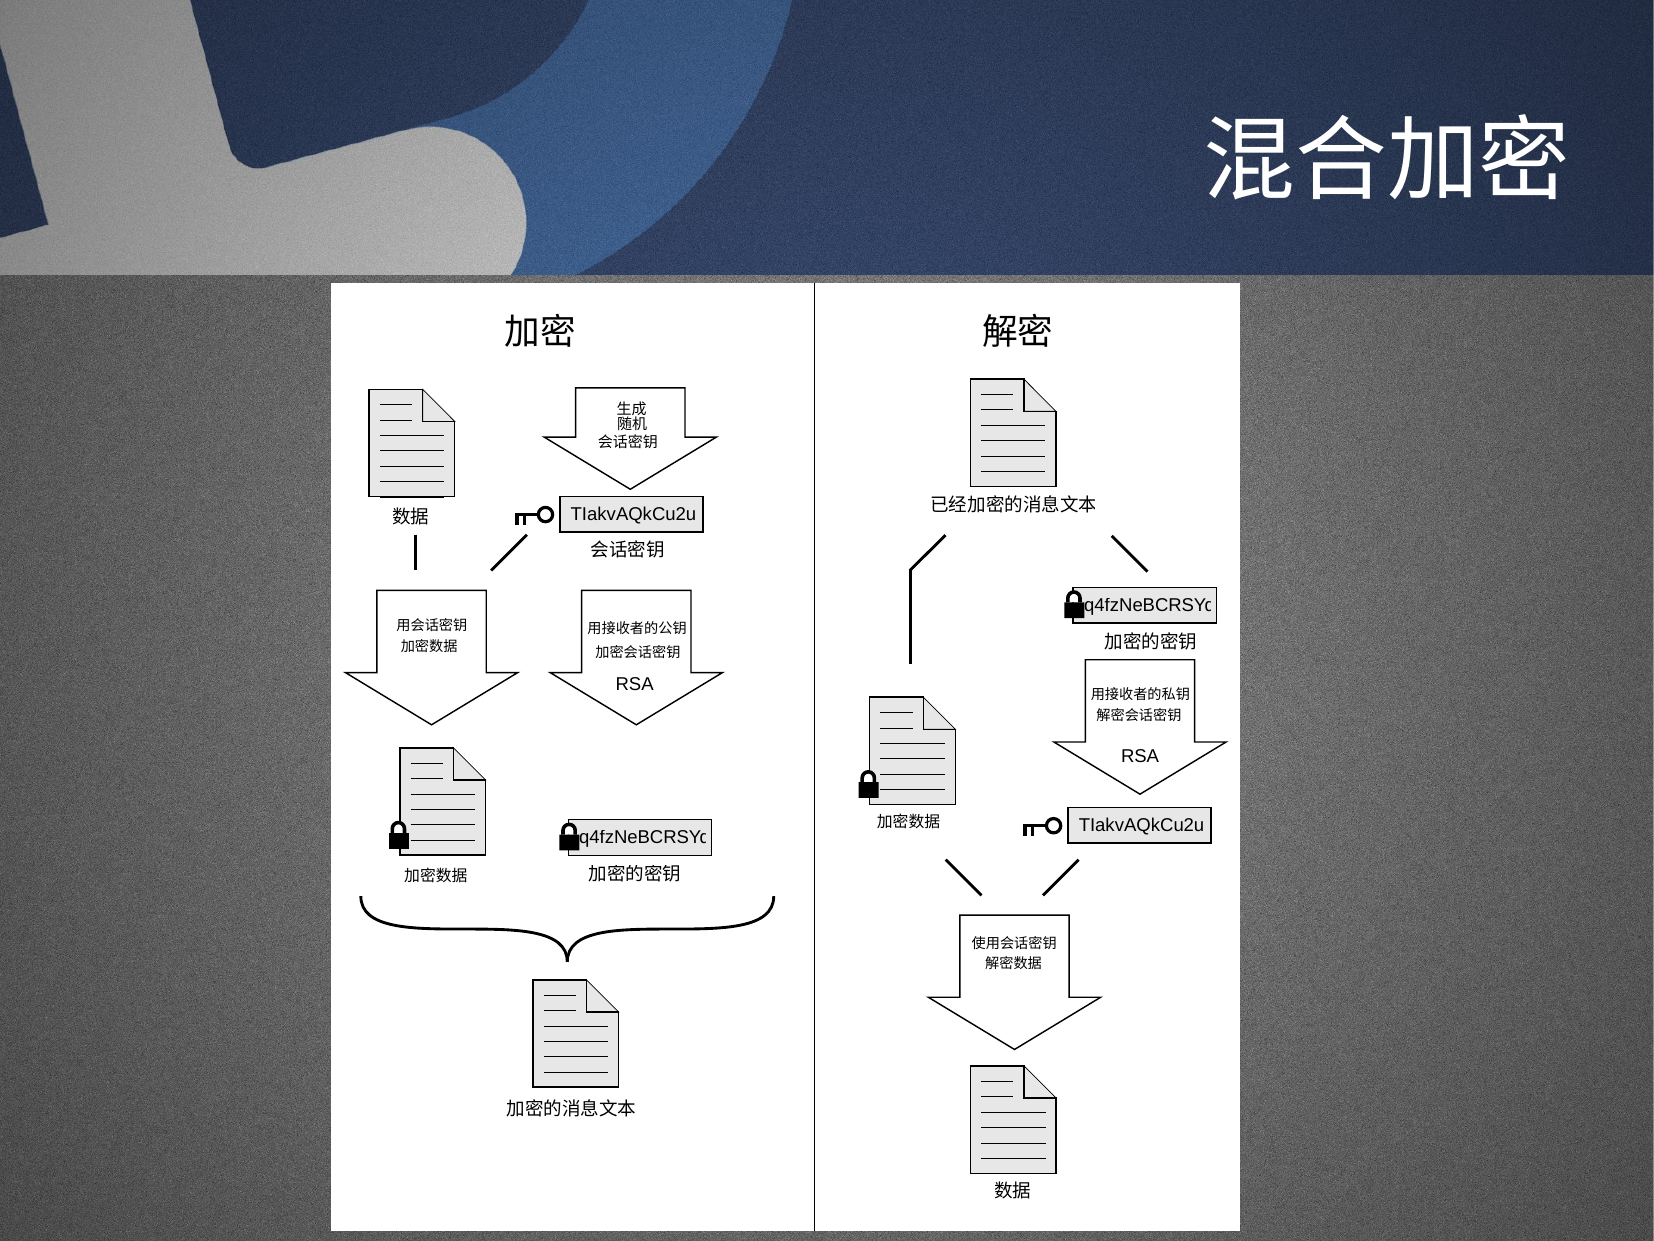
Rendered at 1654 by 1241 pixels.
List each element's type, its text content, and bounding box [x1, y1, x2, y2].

title 混合加密 [82, 49, 1571, 257]
picture [0, 0, 1654, 1241]
